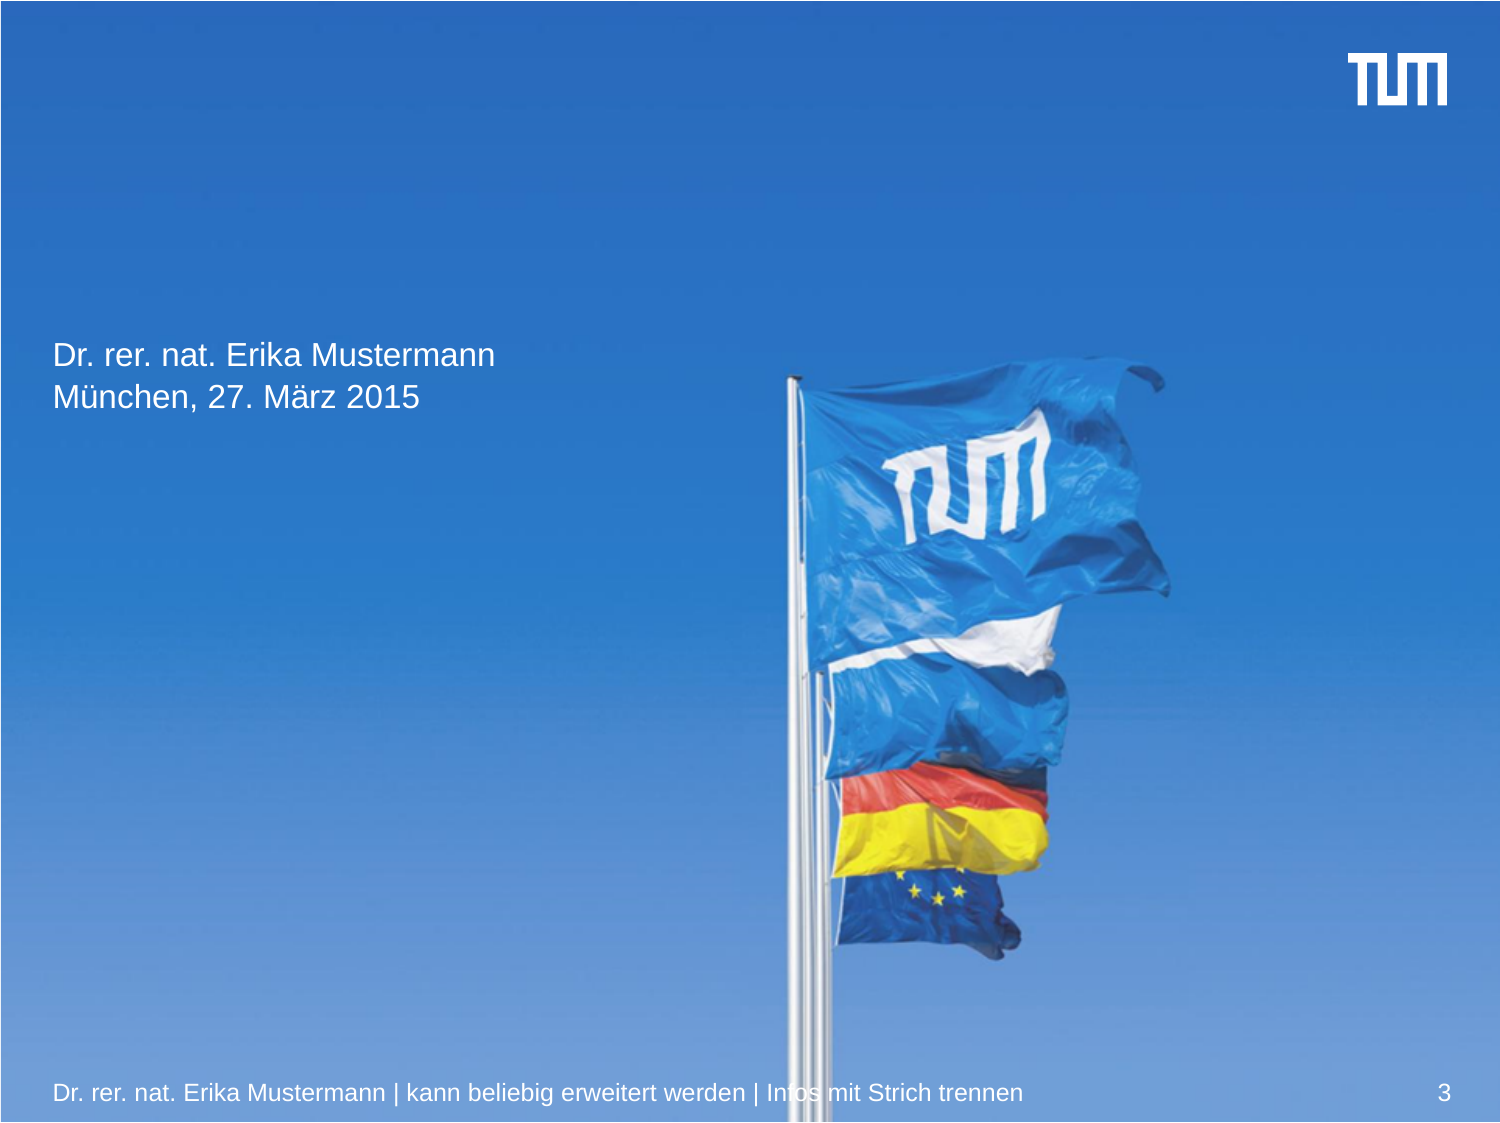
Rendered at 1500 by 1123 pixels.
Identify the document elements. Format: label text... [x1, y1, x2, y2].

list Dr. rer. nat. Erika Mustermann München, 27. März 2015 [52, 330, 1453, 538]
picture [0, 1, 1500, 1122]
